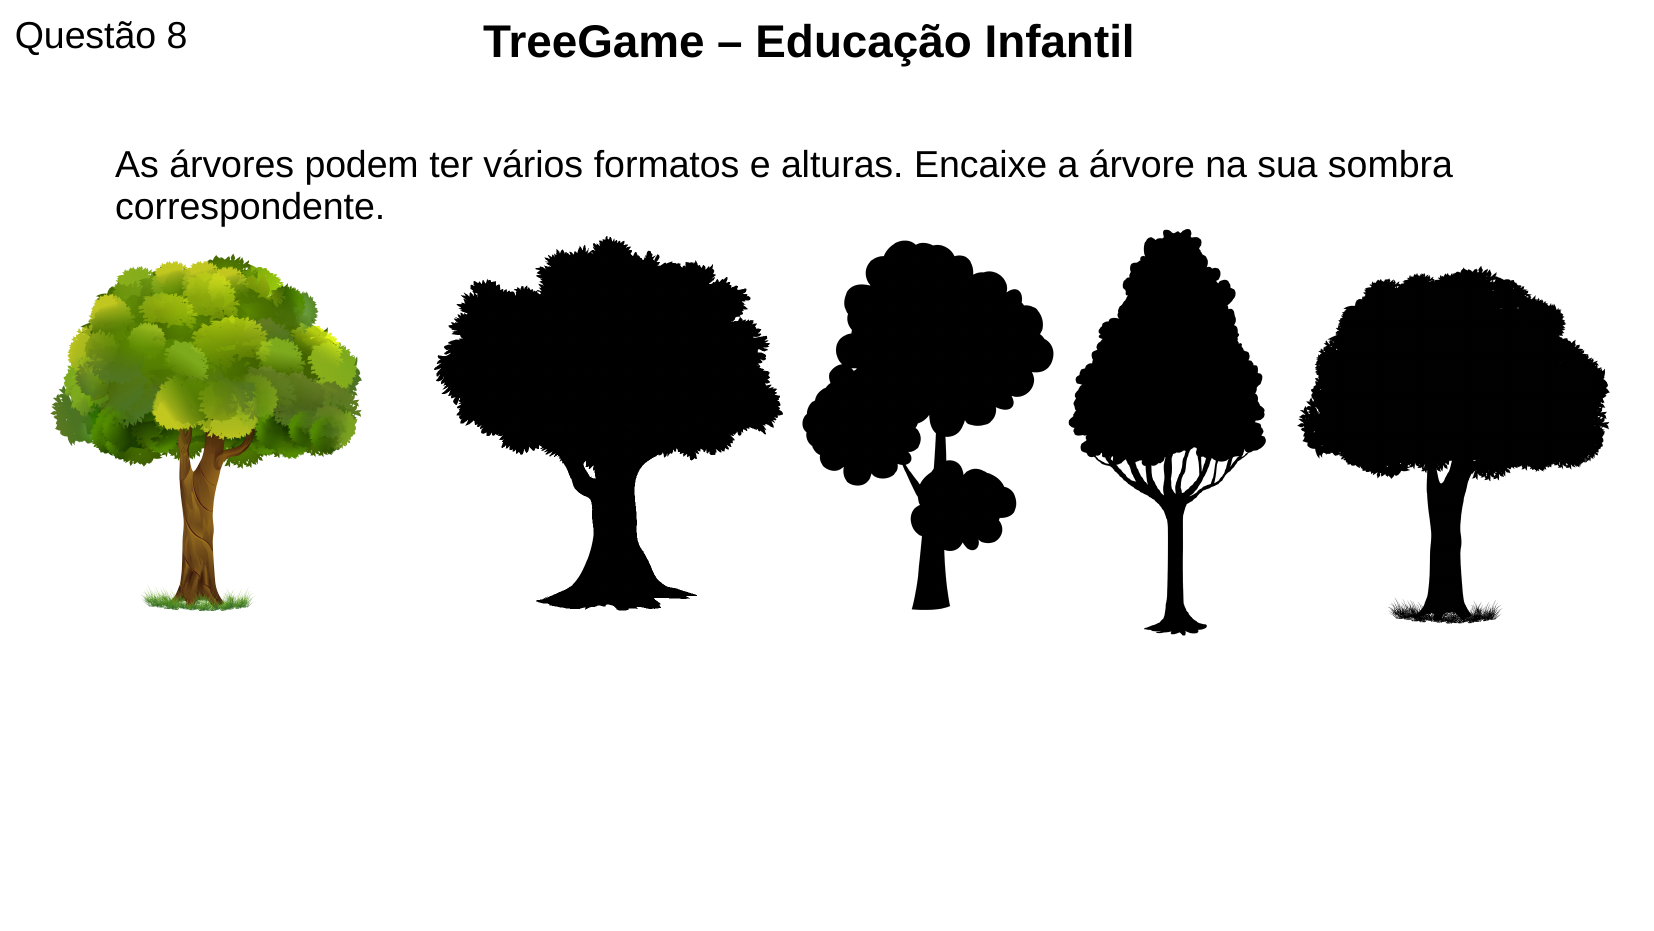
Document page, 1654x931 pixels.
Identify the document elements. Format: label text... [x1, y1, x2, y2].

text_box Questão 8 [0, 7, 237, 107]
title TreeGame – Educação Infantil [248, 11, 1371, 71]
picture [419, 211, 1654, 647]
text_box As árvores podem ter vários formatos e alturas. Encaixe a árvore na sua sombra correspondente. [100, 135, 1589, 403]
picture [47, 247, 366, 613]
